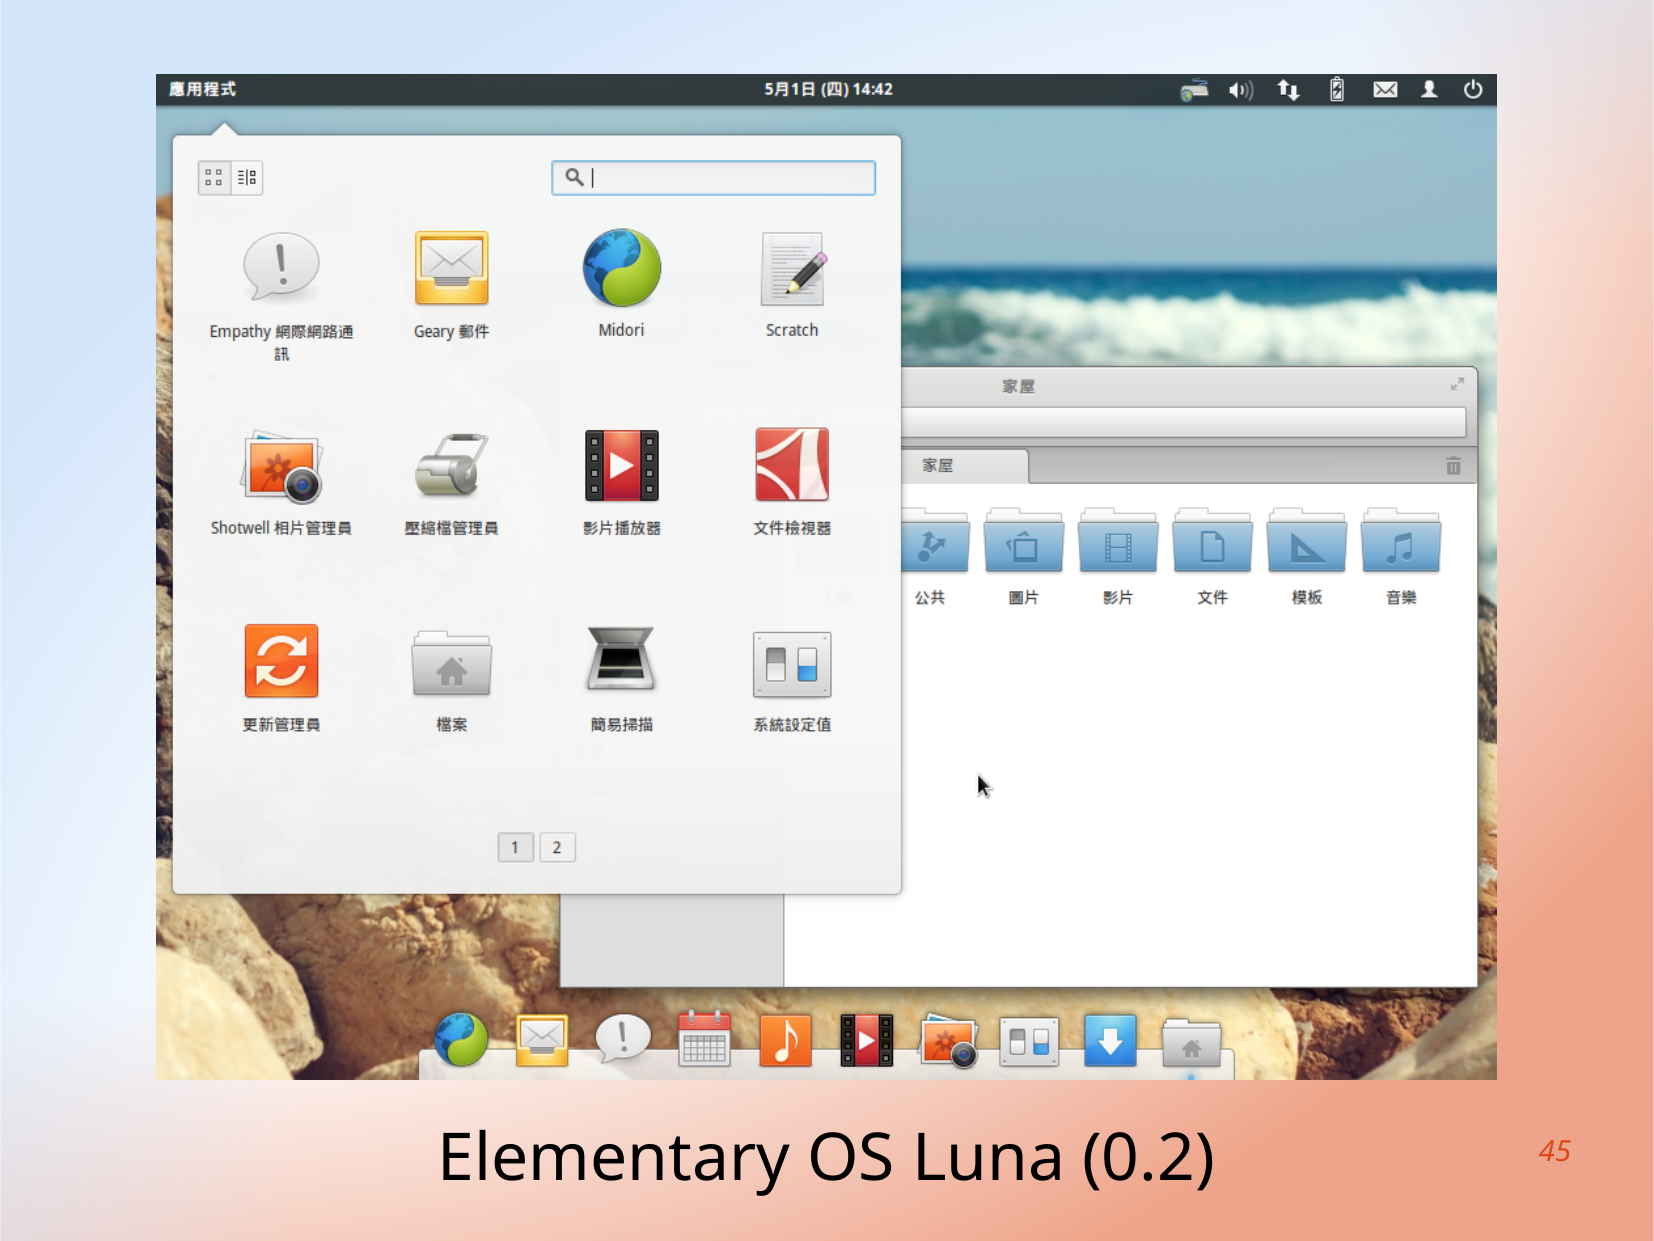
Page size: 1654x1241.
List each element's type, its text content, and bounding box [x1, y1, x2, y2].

list Elementary OS Luna (0.2) [82, 1110, 1571, 1201]
picture [0, 0, 1654, 1241]
